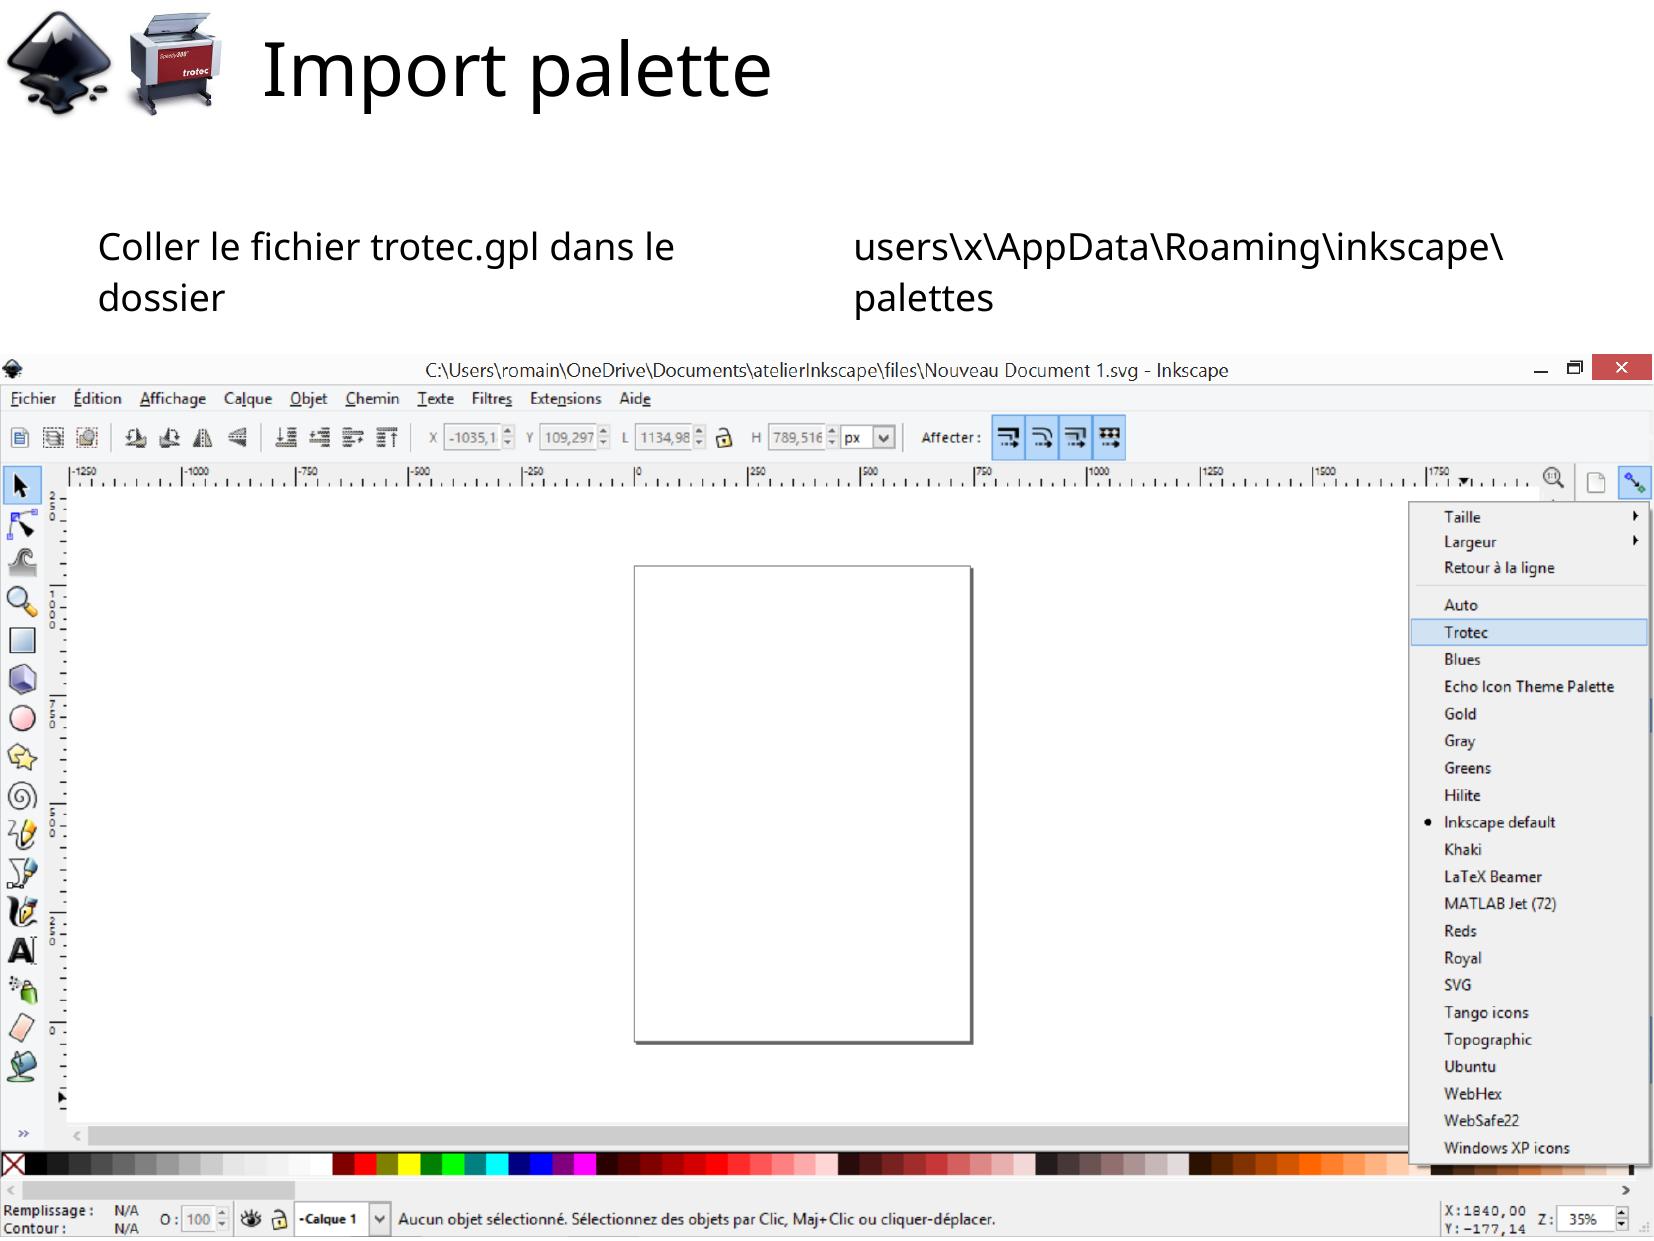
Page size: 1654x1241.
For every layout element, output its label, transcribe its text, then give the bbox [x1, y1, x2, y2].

text_box Coller le fichier trotec.gpl dans le dossier [82, 212, 721, 276]
text_box Import palette [248, 9, 685, 120]
text_box users\x\AppData\Roaming\inkscape\palettes [838, 212, 1605, 276]
picture [0, 5, 233, 125]
picture [0, 354, 1654, 1237]
